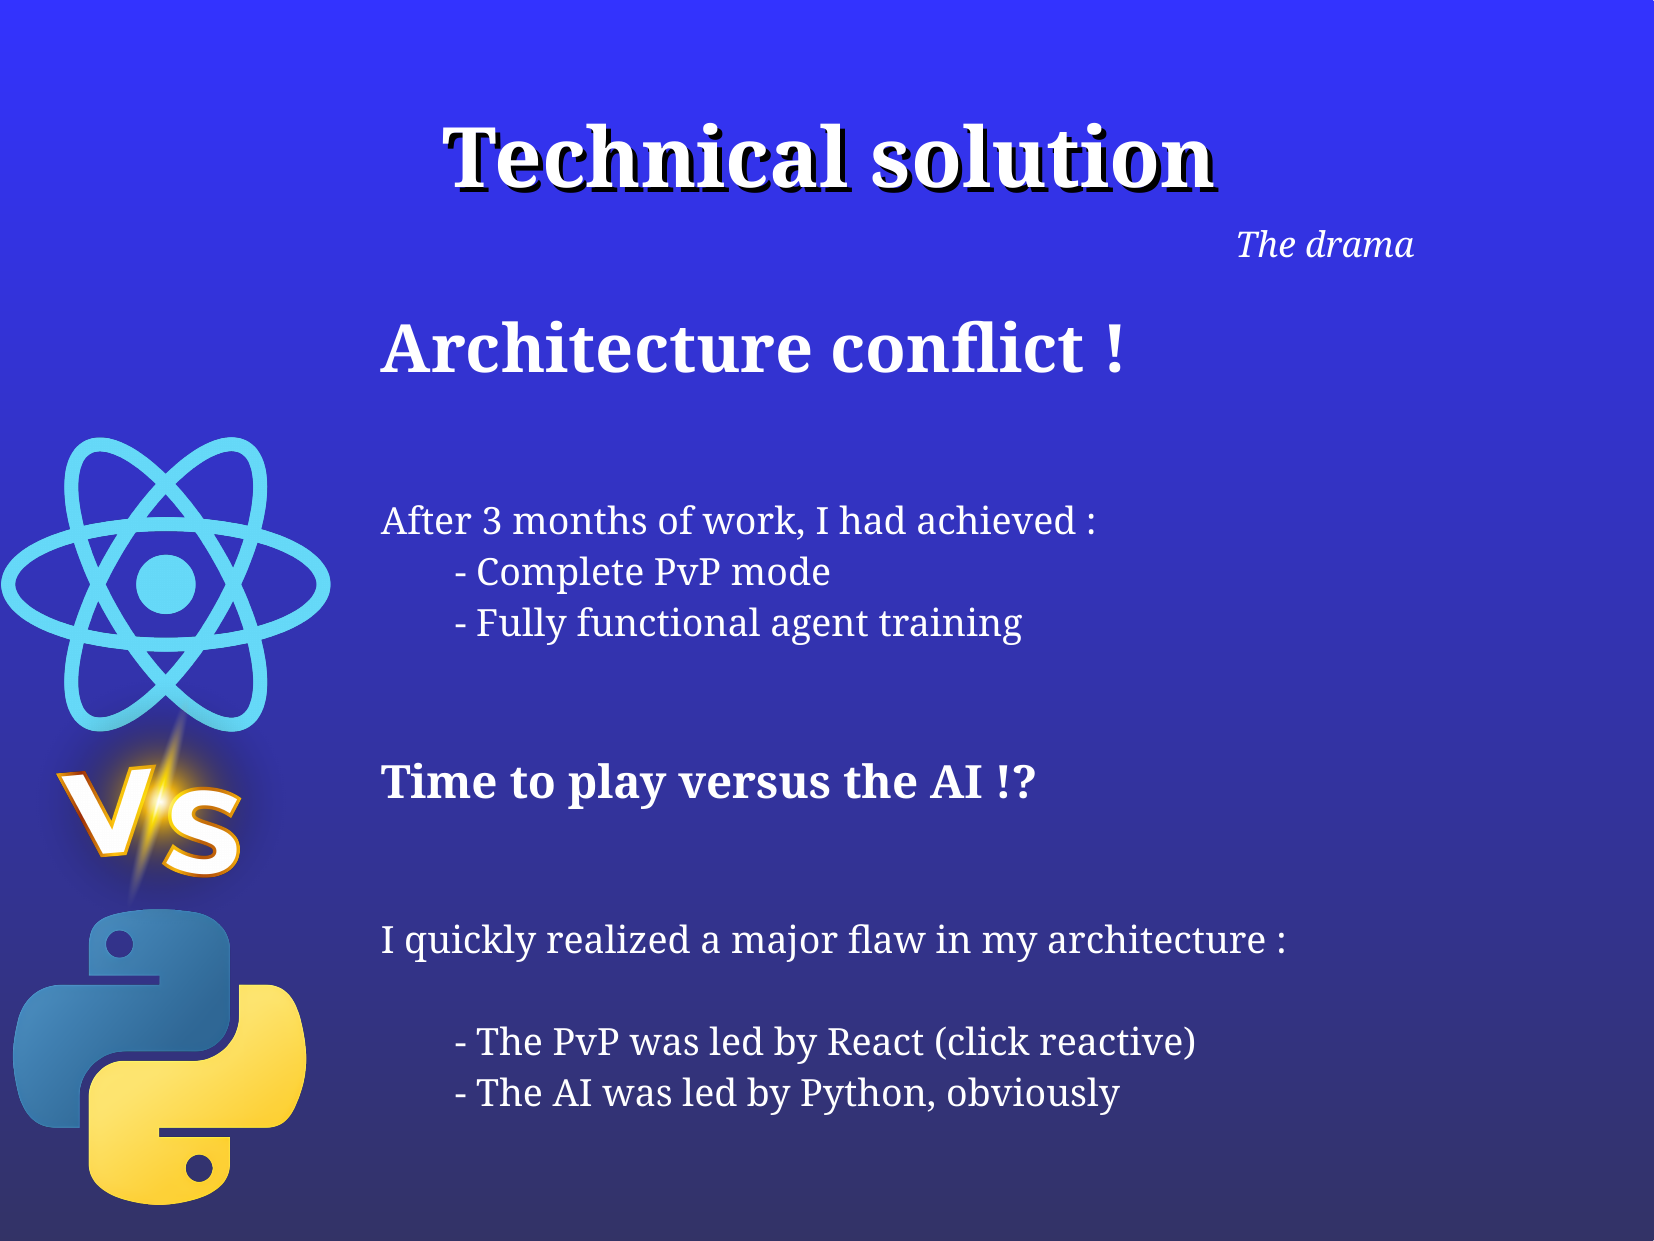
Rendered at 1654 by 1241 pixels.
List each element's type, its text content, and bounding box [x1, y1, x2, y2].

text_box The drama [696, 225, 1465, 304]
text_box Architecture conflict ! After 3 months of work, I had achieved : - Complete PvP mode - Fully functional agent training Time to play versus the AI !? I quickly realized a major flaw in my architecture : - The PvP was led by React (click reactive) - The AI was led by Python, obviously They could NOT work together !!! [366, 293, 1654, 1152]
text_box Technical solution [0, 91, 1654, 225]
picture [1, 436, 331, 1205]
